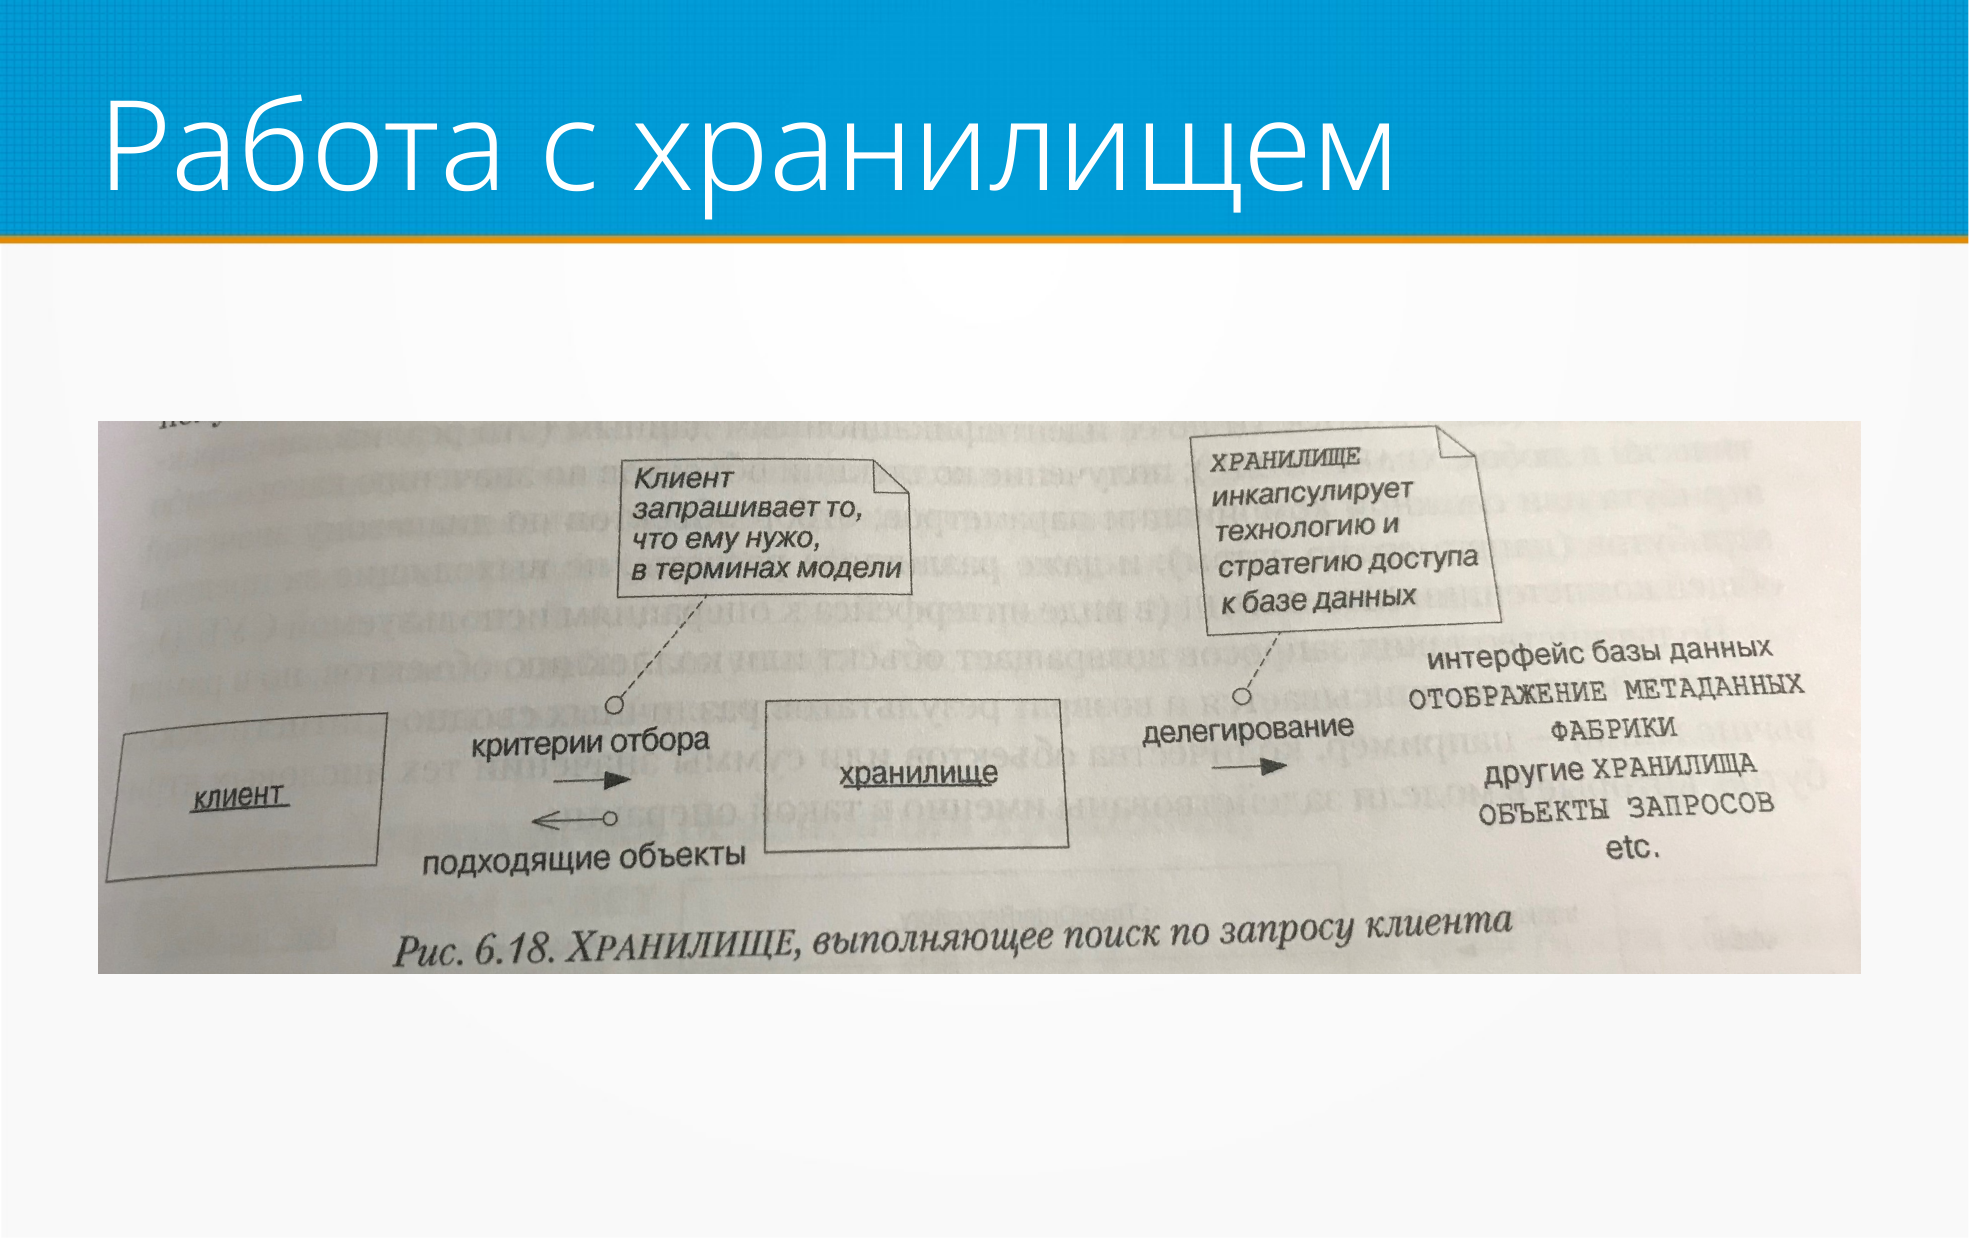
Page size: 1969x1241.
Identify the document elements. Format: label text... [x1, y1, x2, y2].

title Работа с хранилищем [98, 19, 1870, 227]
picture [0, 233, 1969, 1241]
